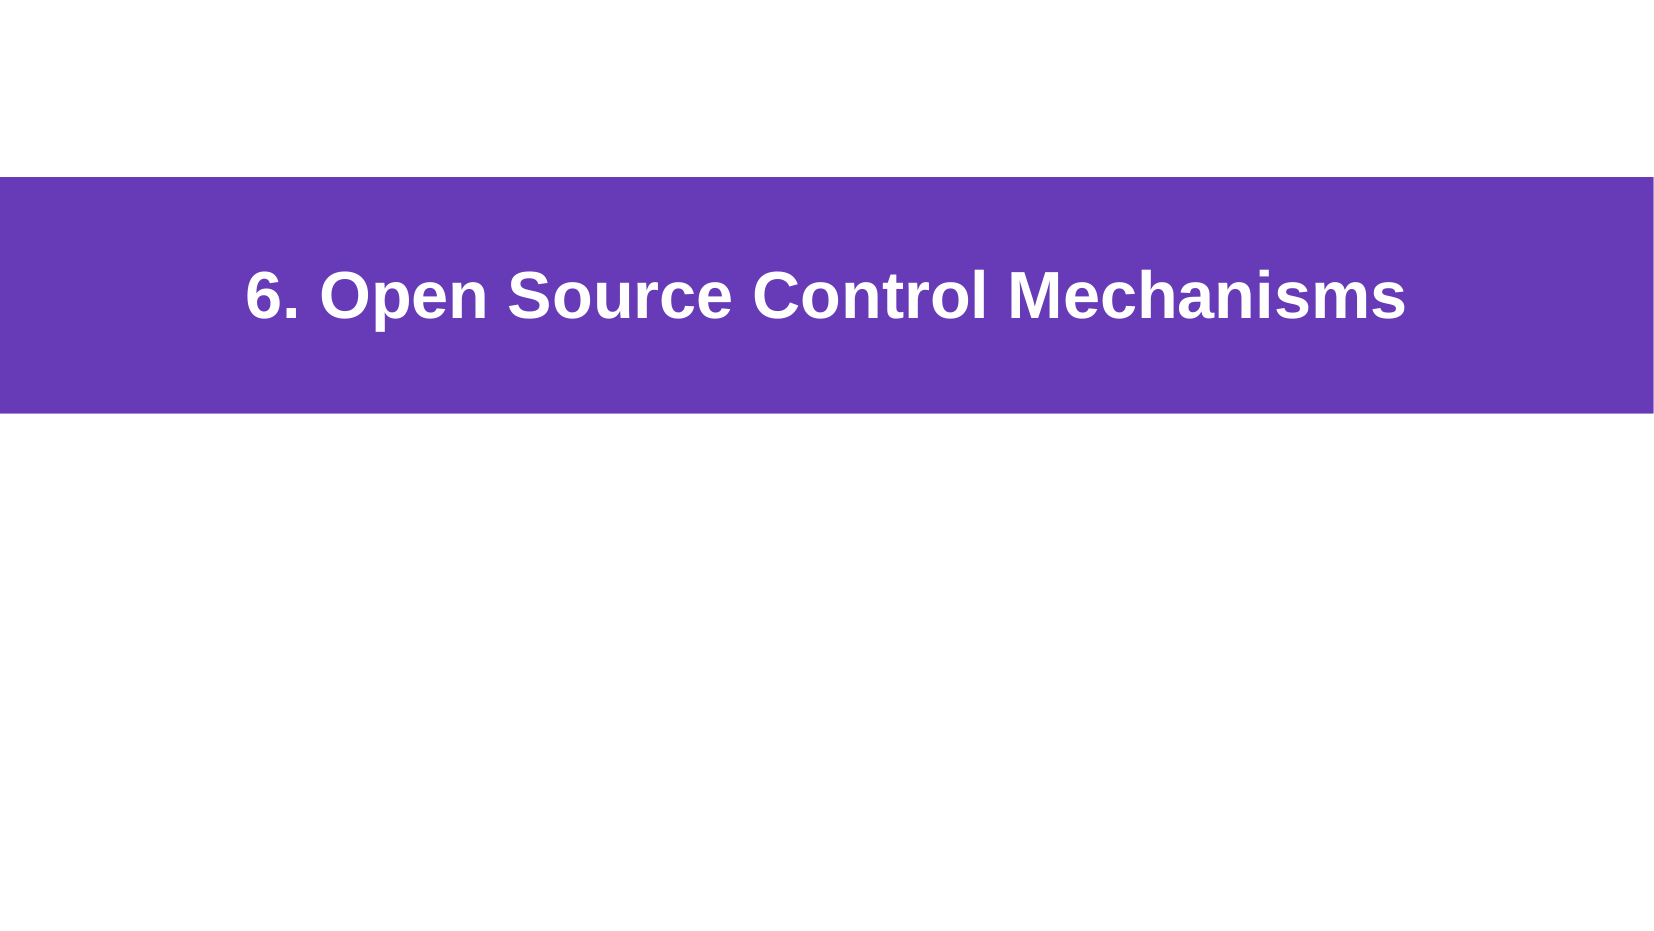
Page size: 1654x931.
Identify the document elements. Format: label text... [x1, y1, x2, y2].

title 6. Open Source Control Mechanisms [0, 177, 1654, 414]
